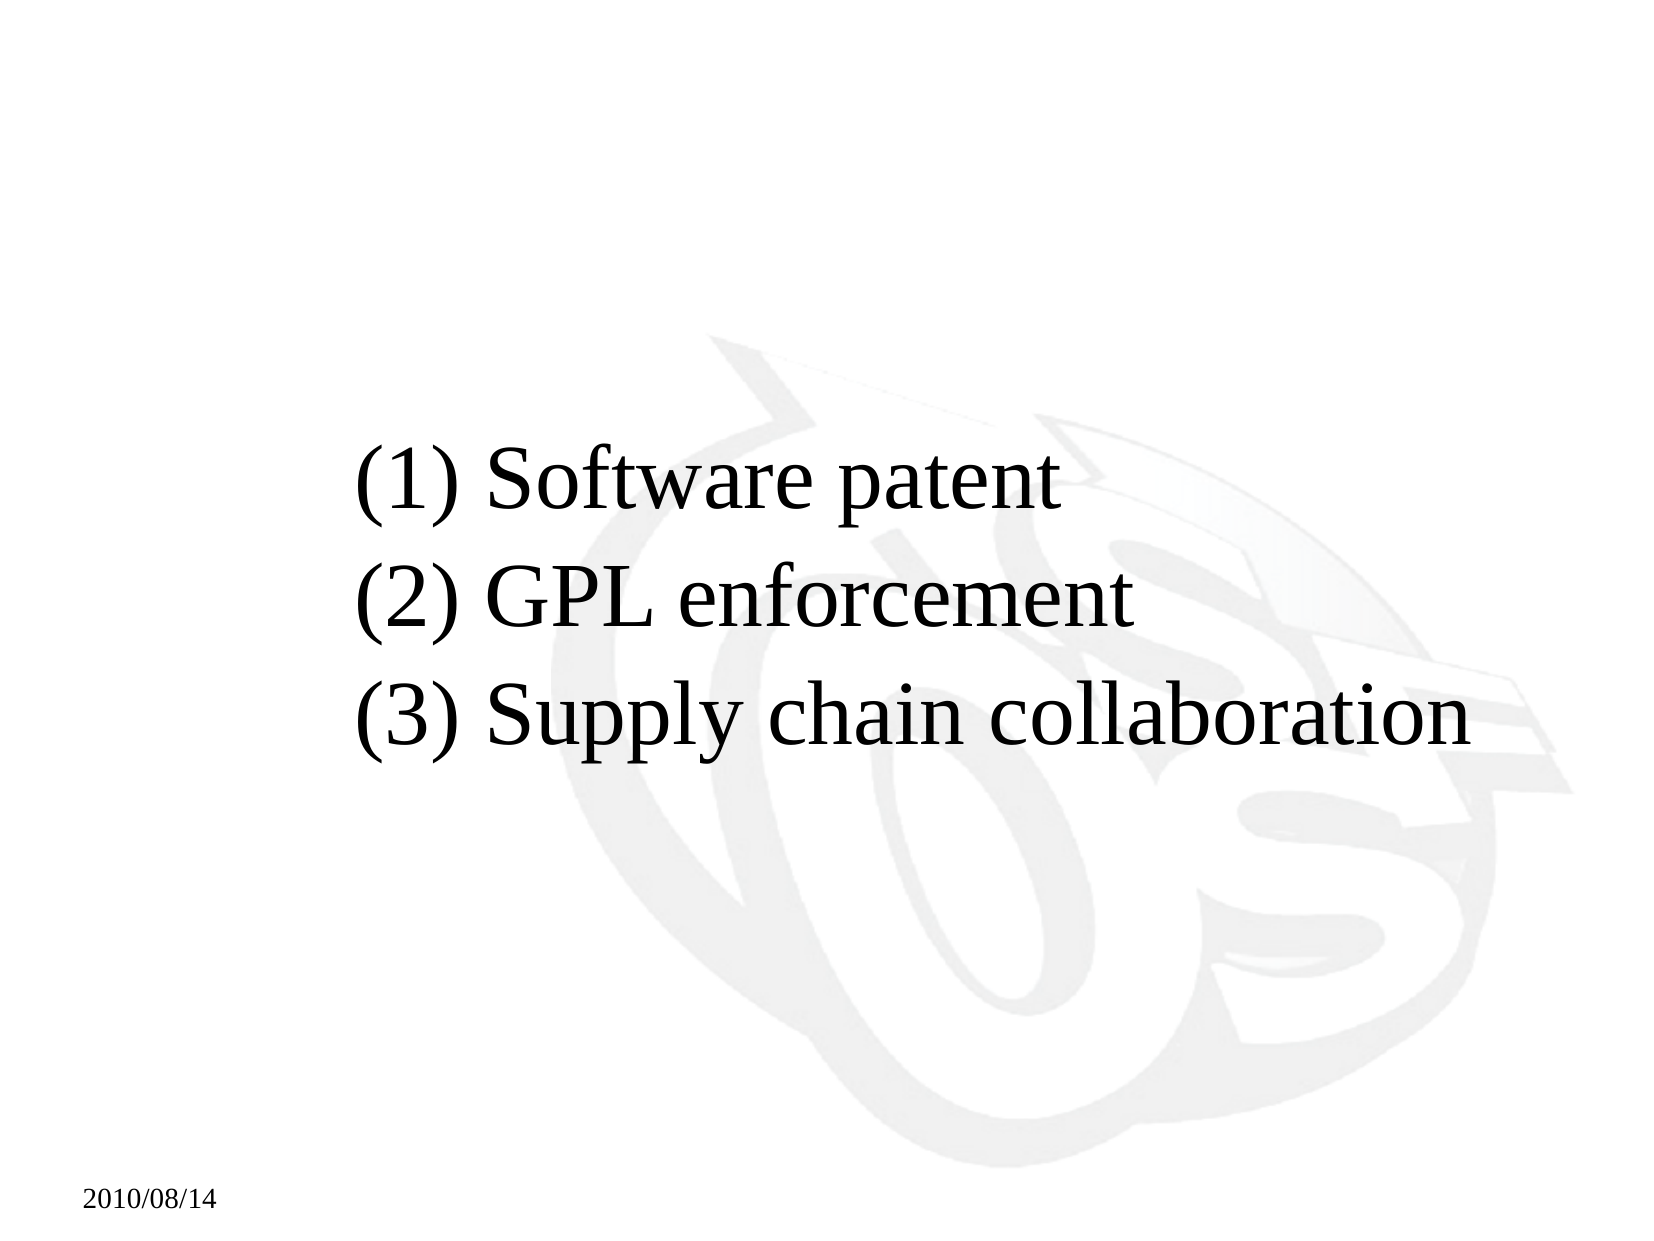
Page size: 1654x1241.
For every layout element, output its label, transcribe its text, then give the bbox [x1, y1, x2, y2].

title (1) Software patent [354, 313, 1300, 549]
title (3) Supply chain collaboration [354, 549, 1506, 827]
picture [551, 331, 1577, 1170]
